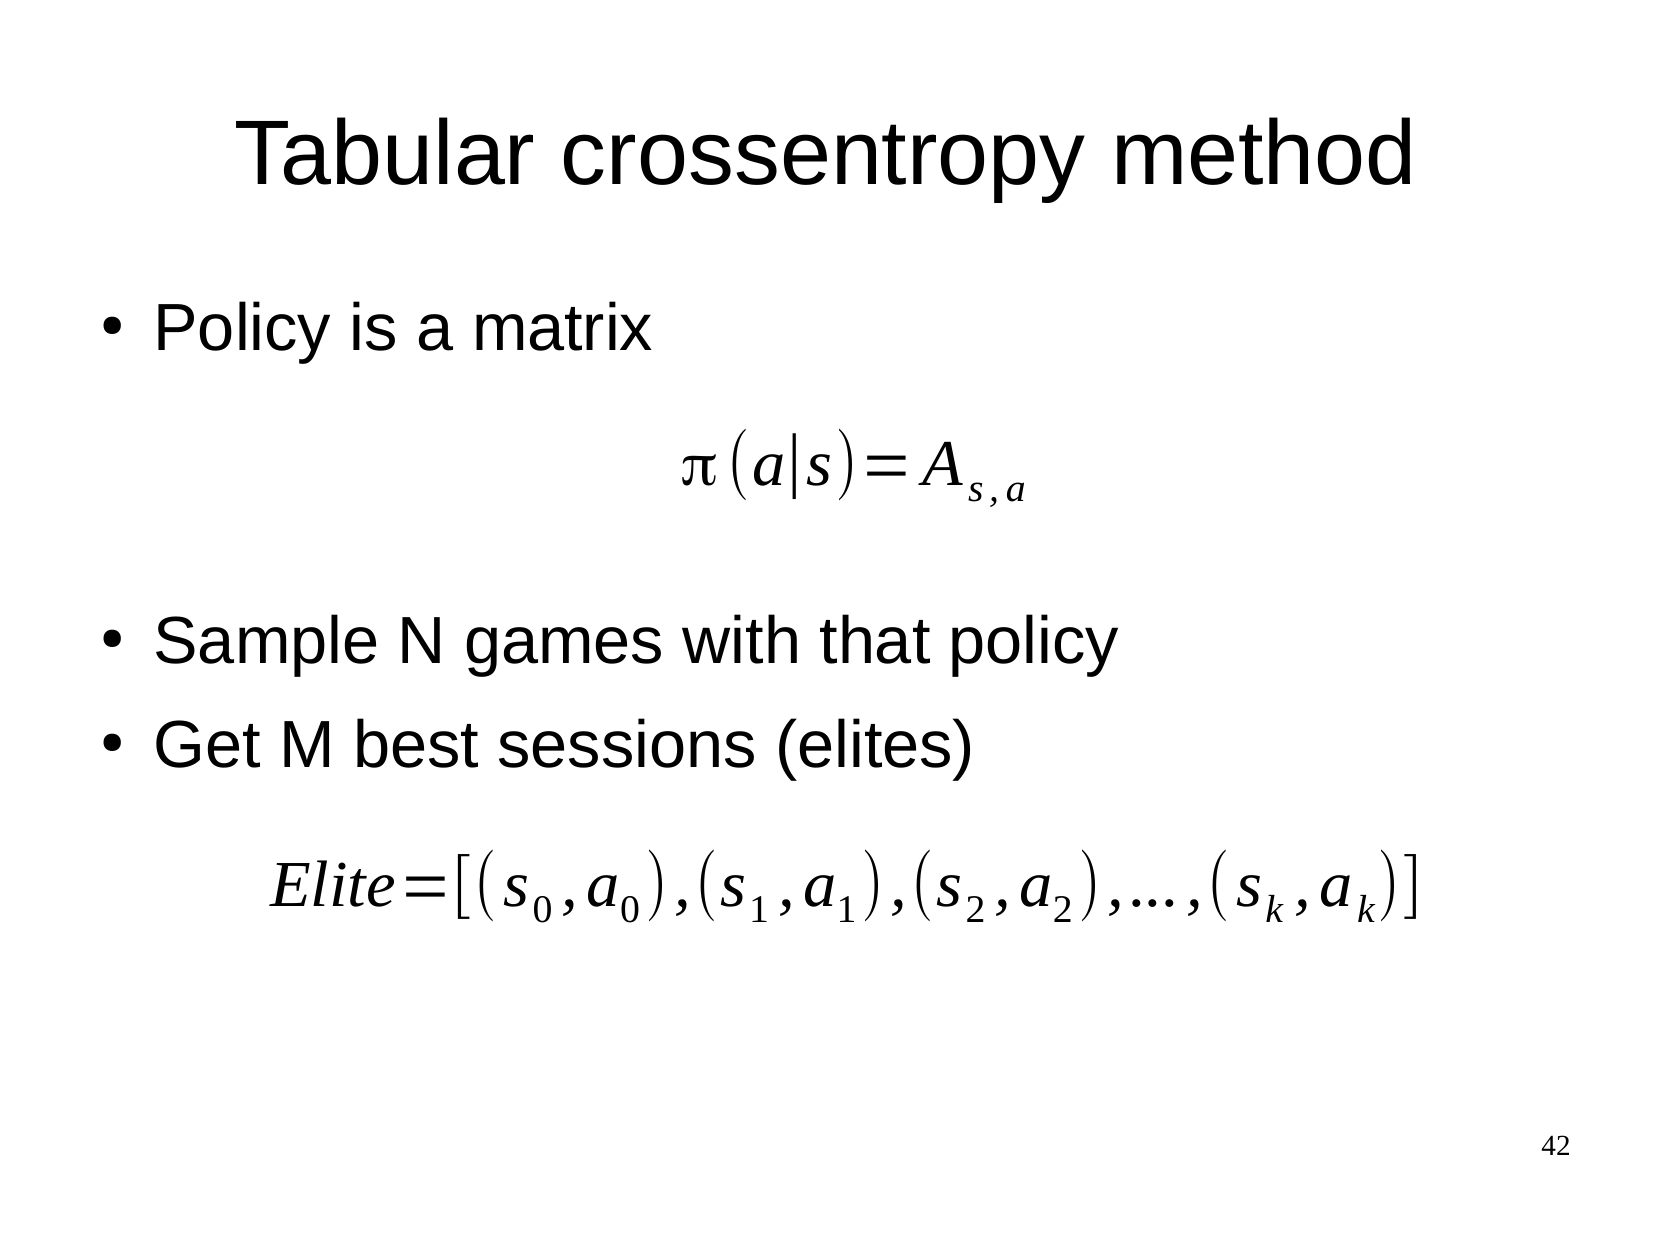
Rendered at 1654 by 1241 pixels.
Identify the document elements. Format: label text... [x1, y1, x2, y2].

list Policy is a matrix Sample N games with that policy Get M best sessions (elites) [82, 290, 1571, 1010]
title Tabular crossentropy method [82, 49, 1571, 257]
chart [664, 423, 1041, 509]
chart [249, 844, 1439, 930]
